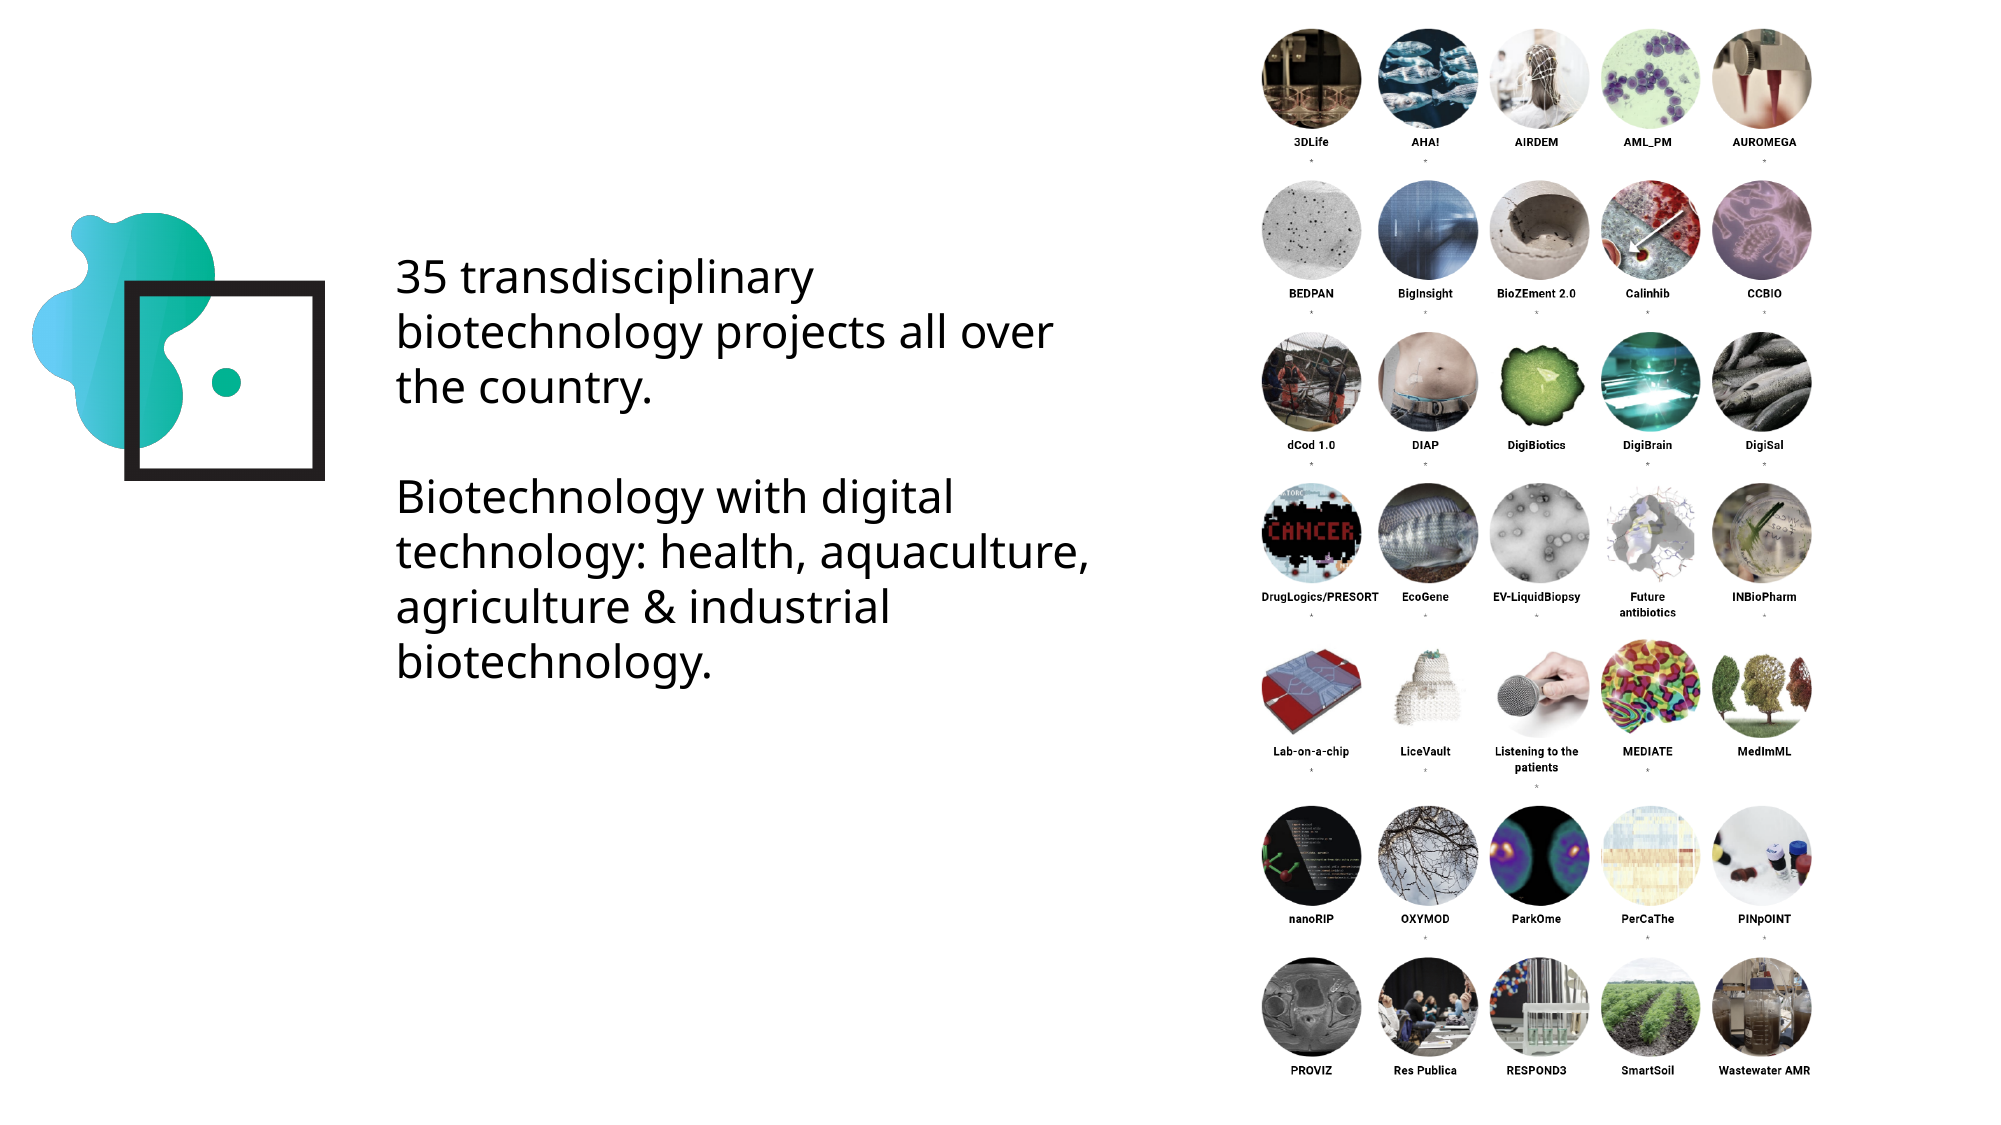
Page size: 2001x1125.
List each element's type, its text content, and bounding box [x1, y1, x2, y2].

picture [1228, 26, 1843, 1086]
picture [32, 213, 325, 481]
text_box 35 transdisciplinary biotechnology projects all over the country. Biotechnology with digital technology: health, aquaculture, agriculture & industrial biotechnology. [380, 232, 1132, 703]
